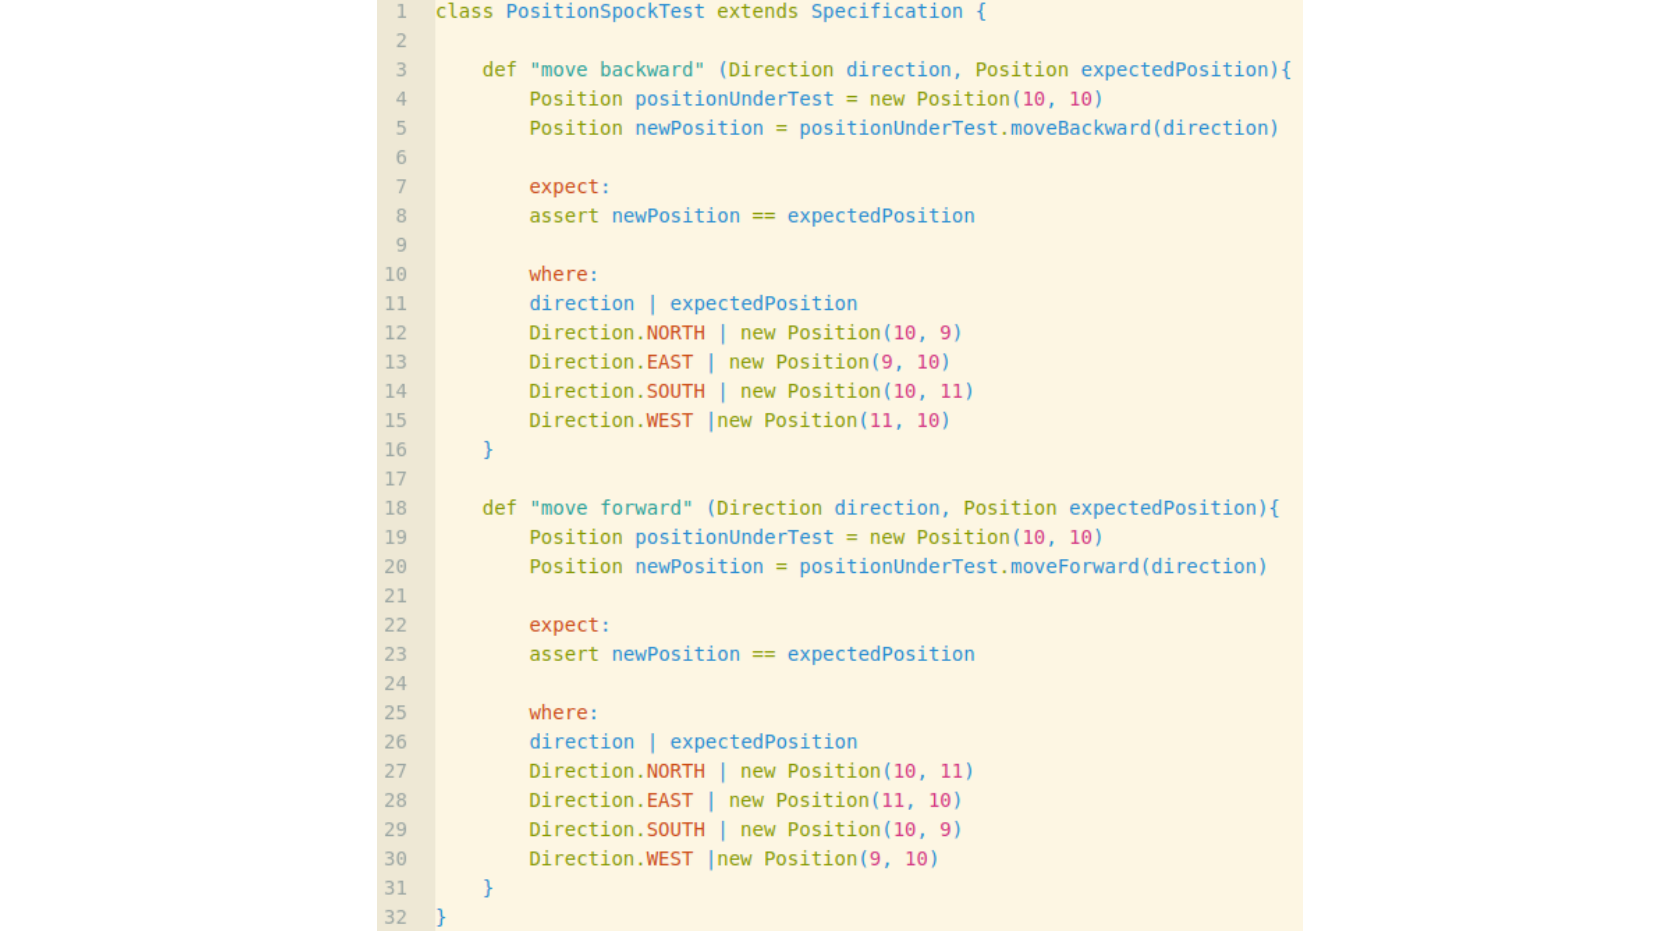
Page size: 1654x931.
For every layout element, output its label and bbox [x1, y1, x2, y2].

picture [377, 0, 1303, 931]
